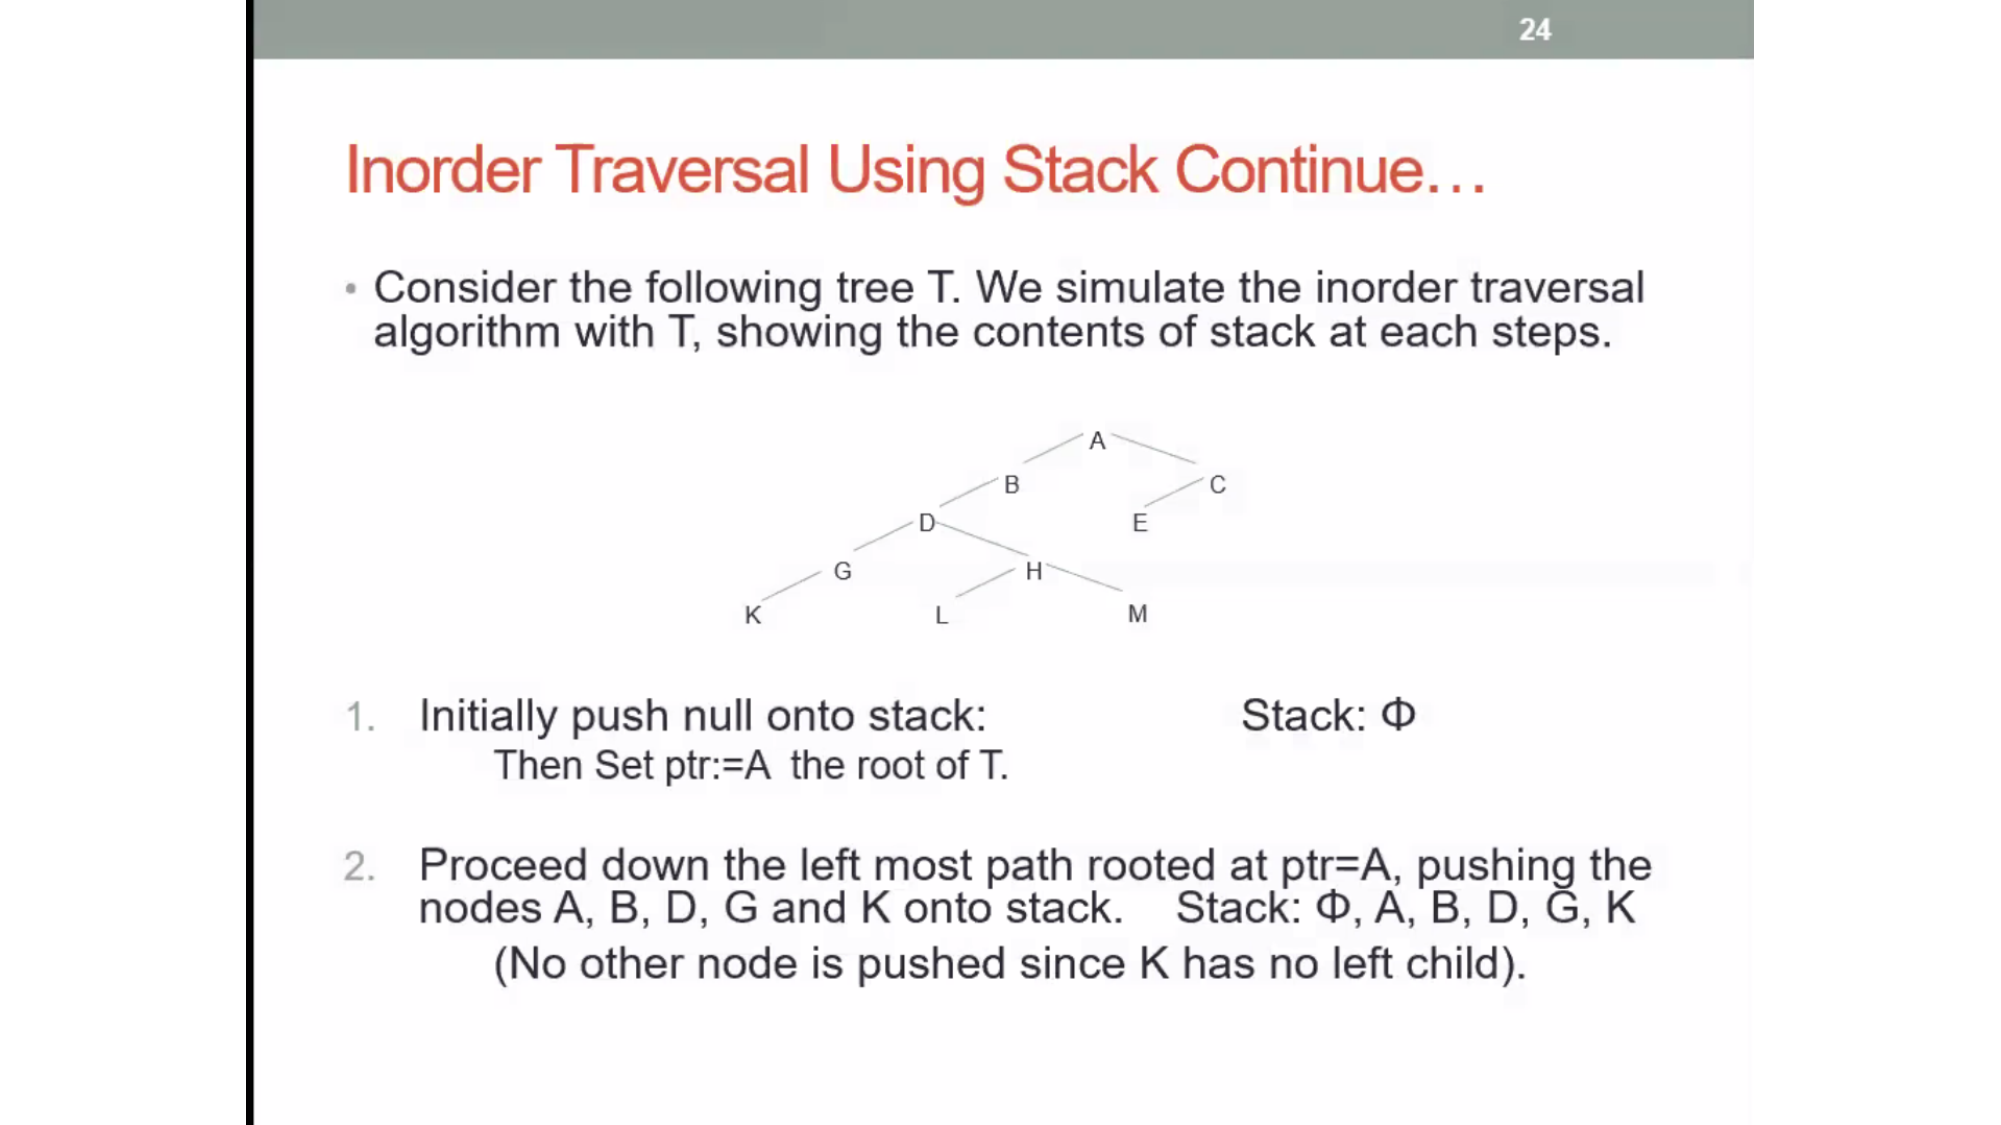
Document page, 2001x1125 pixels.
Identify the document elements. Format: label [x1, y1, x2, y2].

picture [246, 0, 1754, 1125]
